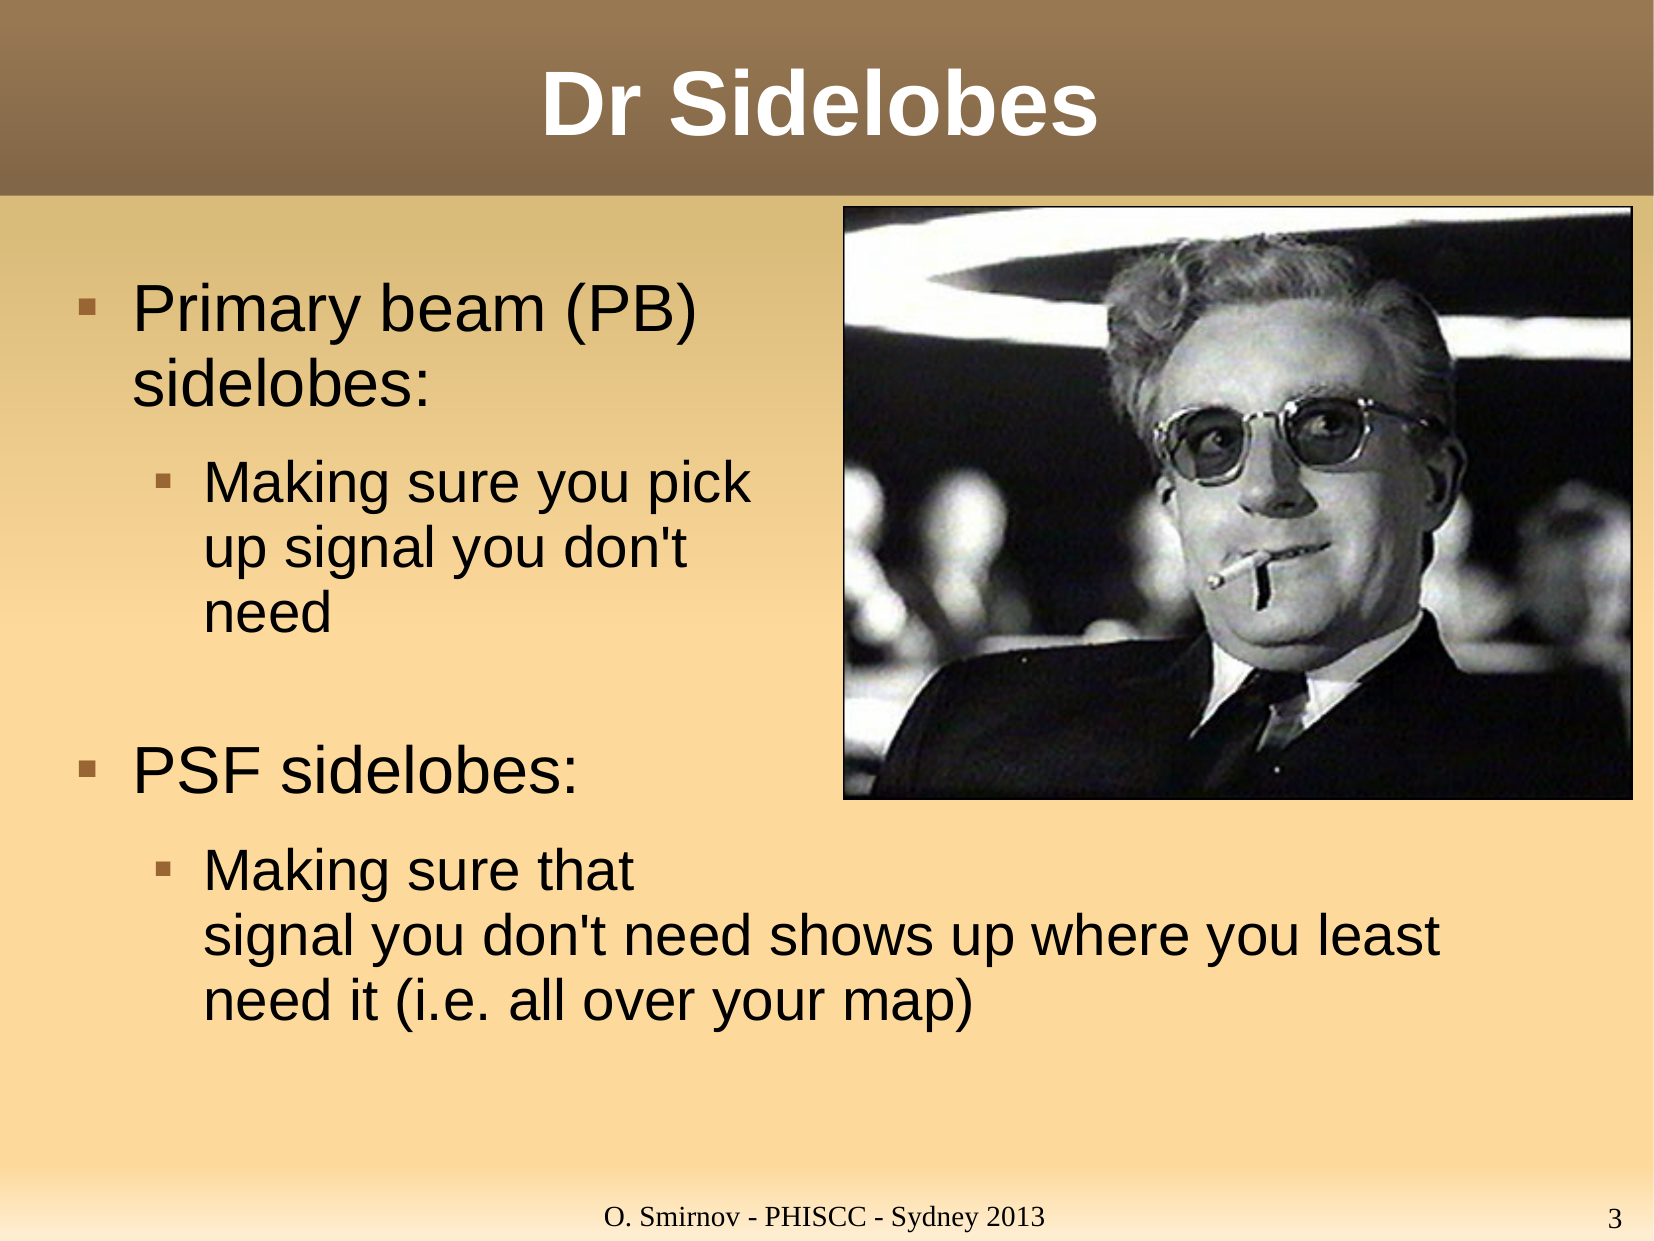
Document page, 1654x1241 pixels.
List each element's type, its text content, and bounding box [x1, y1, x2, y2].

list Primary beam (PB) sidelobes: Making sure you pick up signal you don't need PSF sidelobes: Making sure that signal you don't need shows up where you least need it (i.e. all over your map) [61, 270, 1550, 1090]
picture [0, 0, 1654, 1241]
title Dr Sidelobes [76, 0, 1565, 208]
